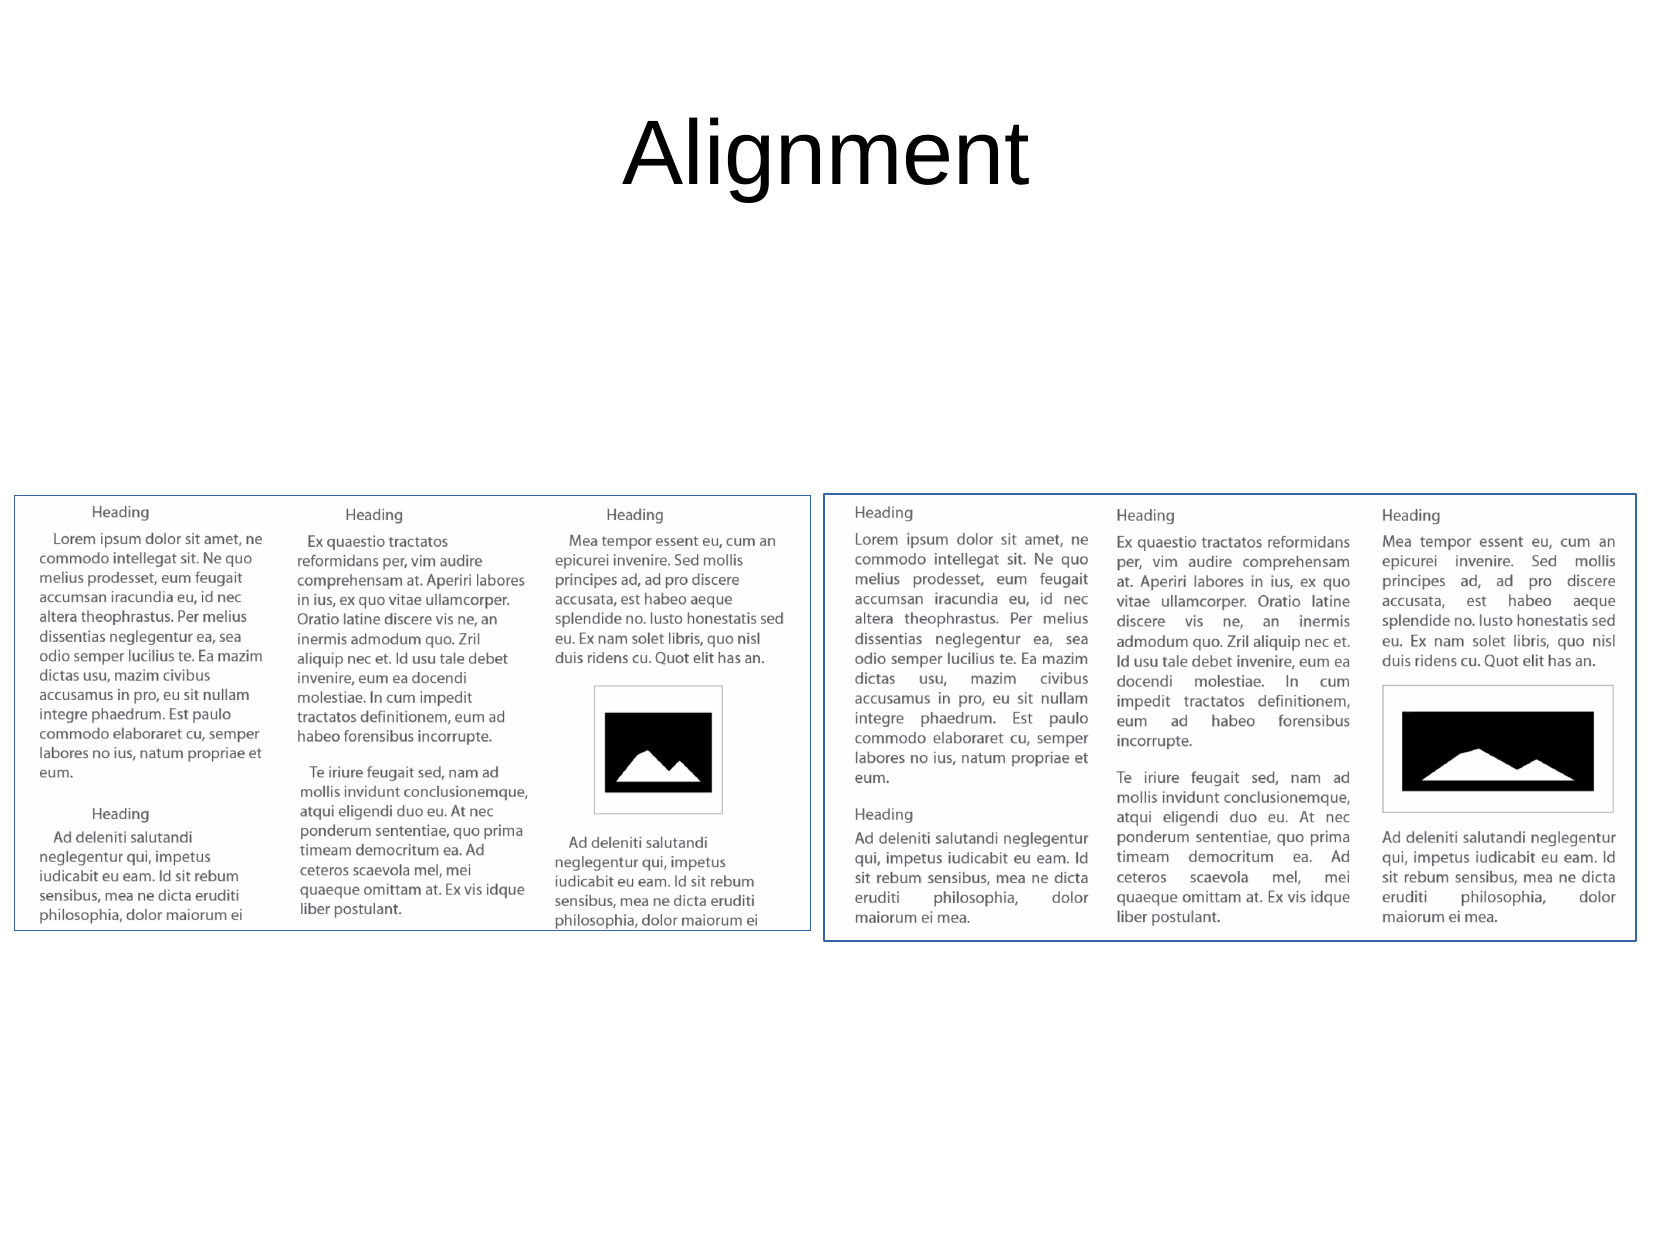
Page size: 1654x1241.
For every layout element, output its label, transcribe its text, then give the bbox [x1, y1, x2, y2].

picture [14, 494, 811, 931]
picture [825, 495, 1636, 941]
title Alignment [82, 49, 1571, 257]
